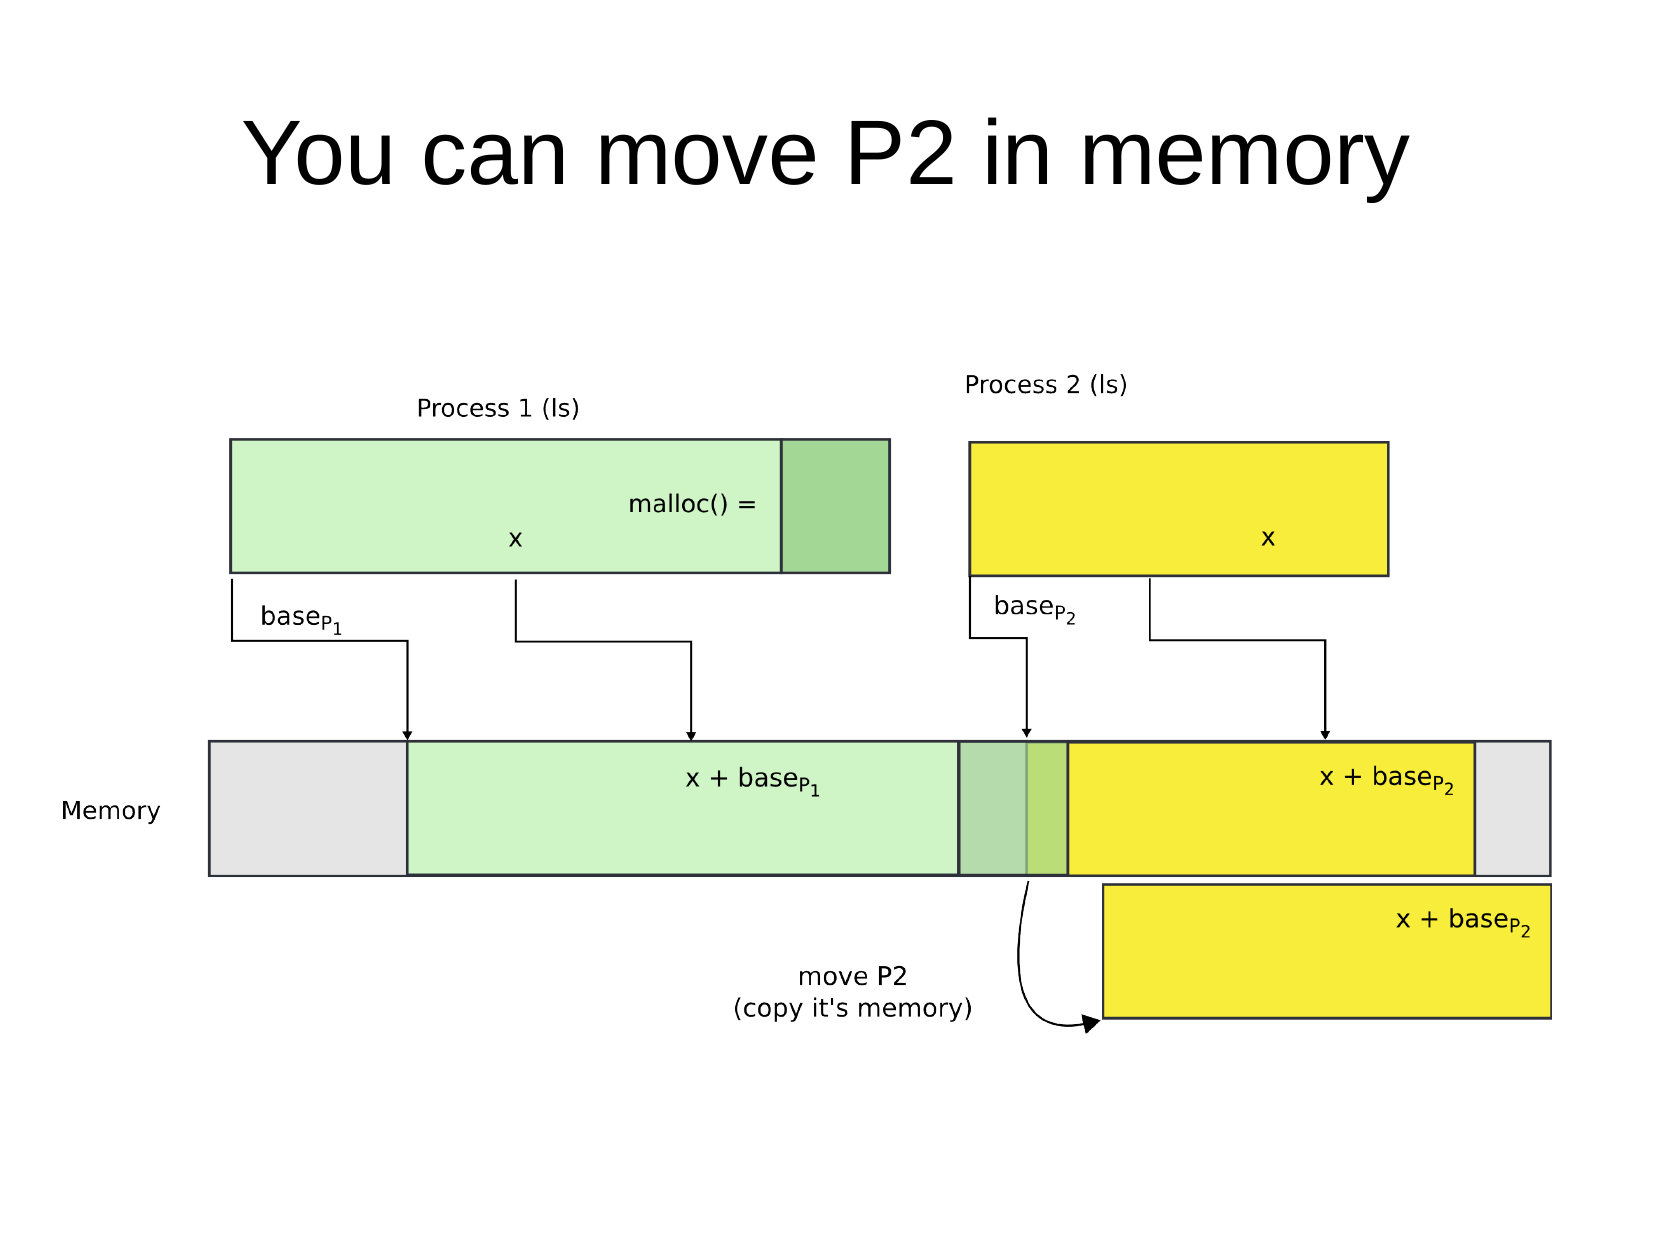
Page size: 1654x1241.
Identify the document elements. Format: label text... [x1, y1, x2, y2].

title You can move P2 in memory [82, 49, 1571, 257]
picture [63, 374, 1552, 1035]
